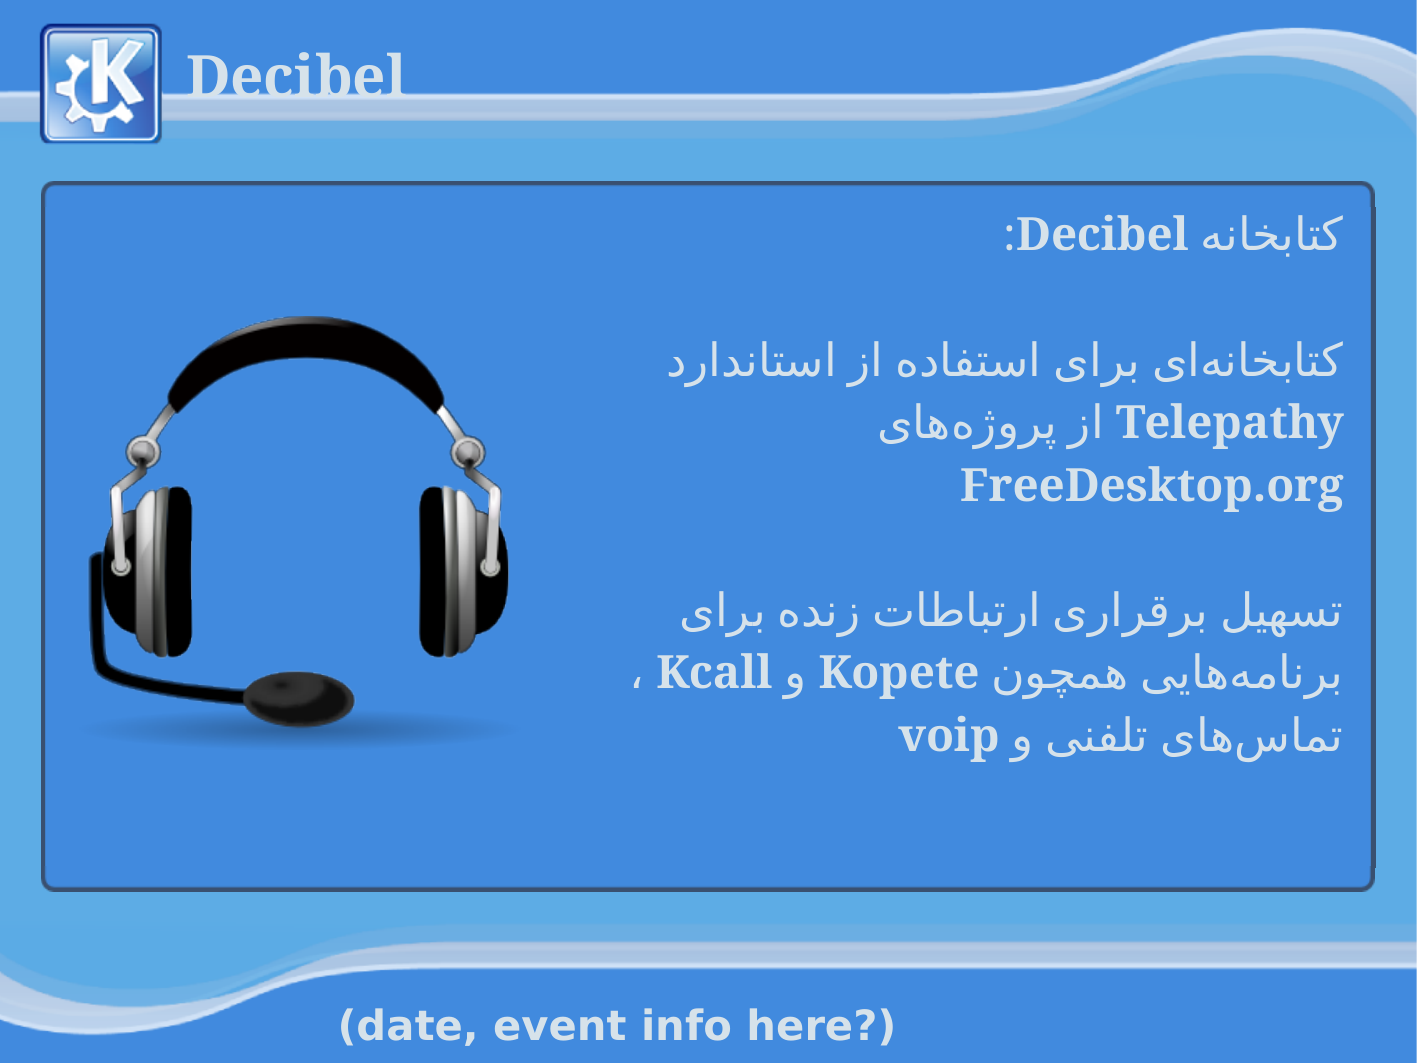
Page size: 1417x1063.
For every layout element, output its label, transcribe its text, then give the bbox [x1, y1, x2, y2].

text_box Decibel [171, 27, 1048, 137]
picture [0, 0, 1417, 1063]
text_box کتابخانه Decibel: کتابخانه‌ای برای استفاده از استاندارد Telepathy از پروژه‌های FreeDesktop.org تسهیل برقراری ارتباطات زنده برای برنامه‌هایی همچون Kopete و Kcall ، تماس‌های تلفنی و voip [562, 194, 1359, 723]
